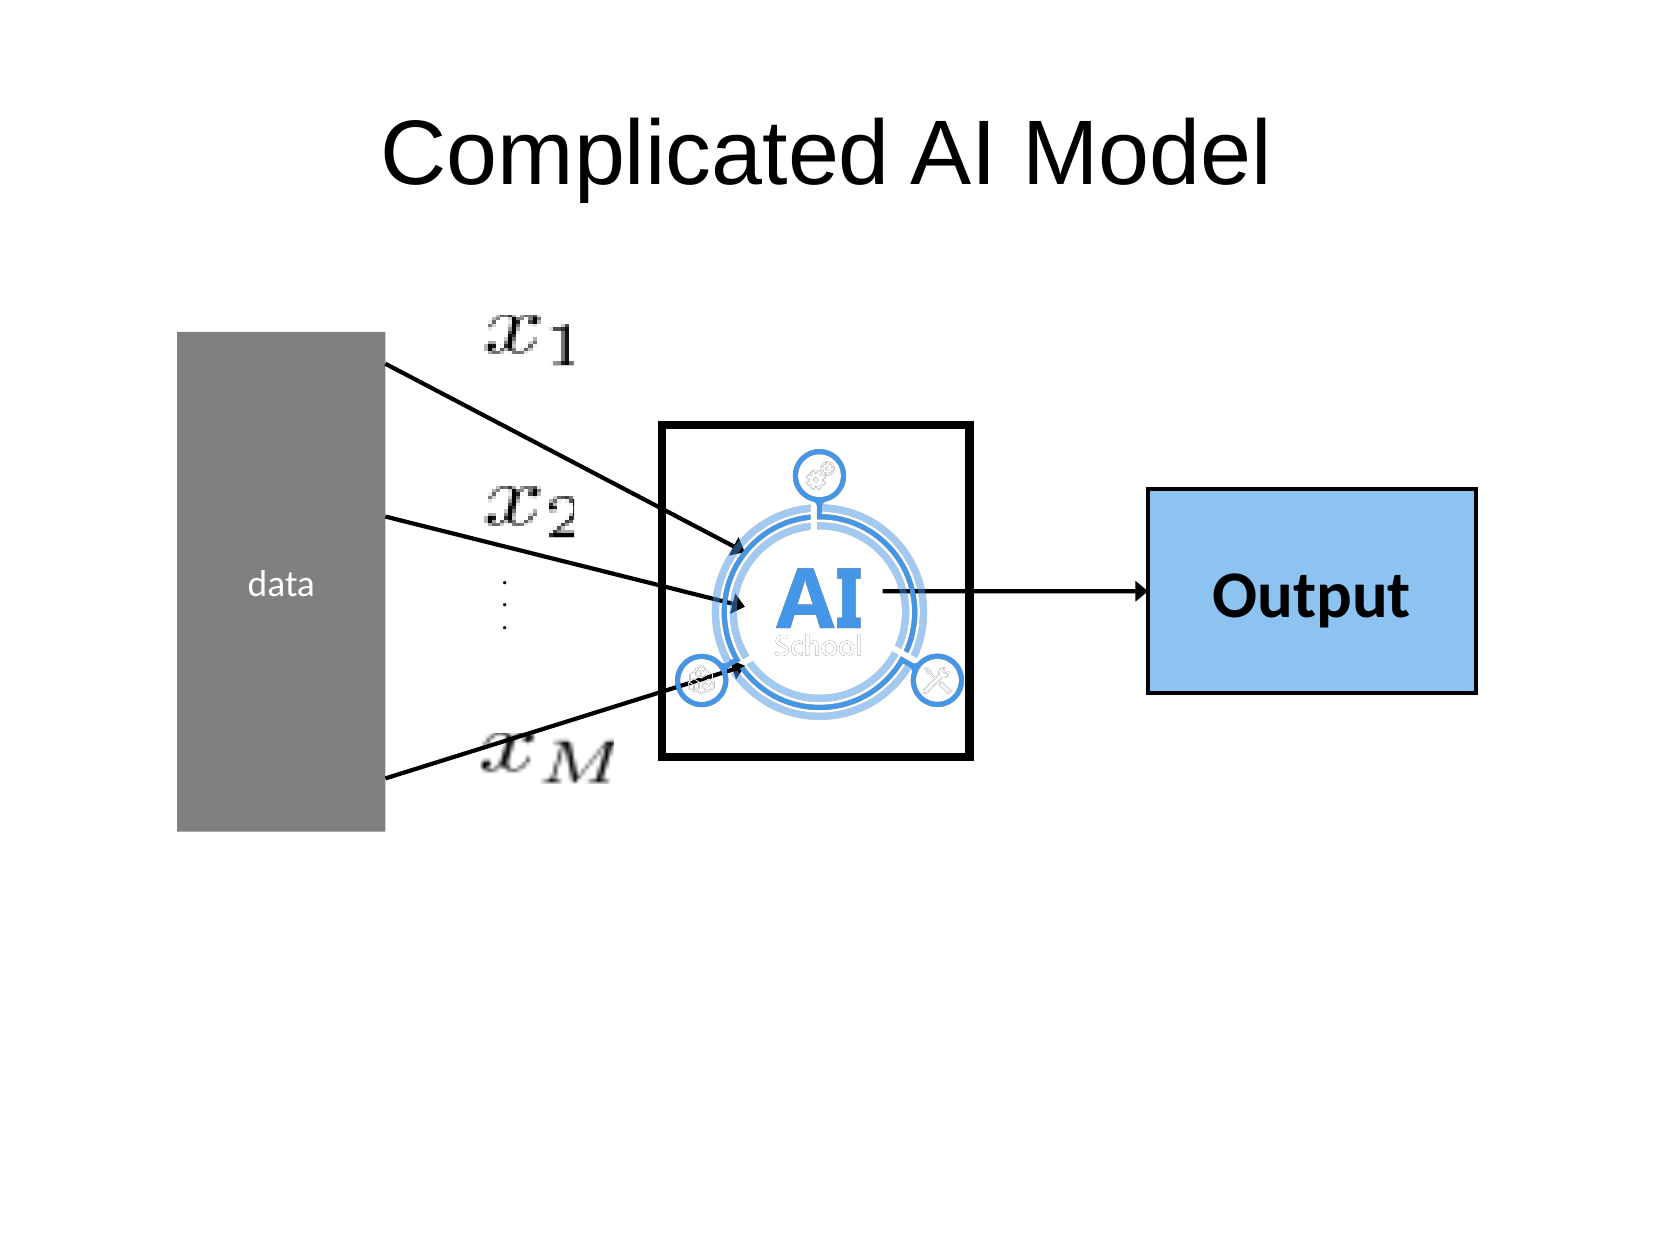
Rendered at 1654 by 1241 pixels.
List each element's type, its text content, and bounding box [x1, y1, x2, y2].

picture [675, 449, 964, 721]
title Complicated AI Model [82, 49, 1571, 257]
picture [480, 486, 575, 538]
text_box data [177, 331, 386, 832]
picture [480, 733, 614, 784]
picture [480, 315, 575, 366]
text_box . . . [487, 558, 576, 641]
text_box Output [1150, 491, 1474, 691]
